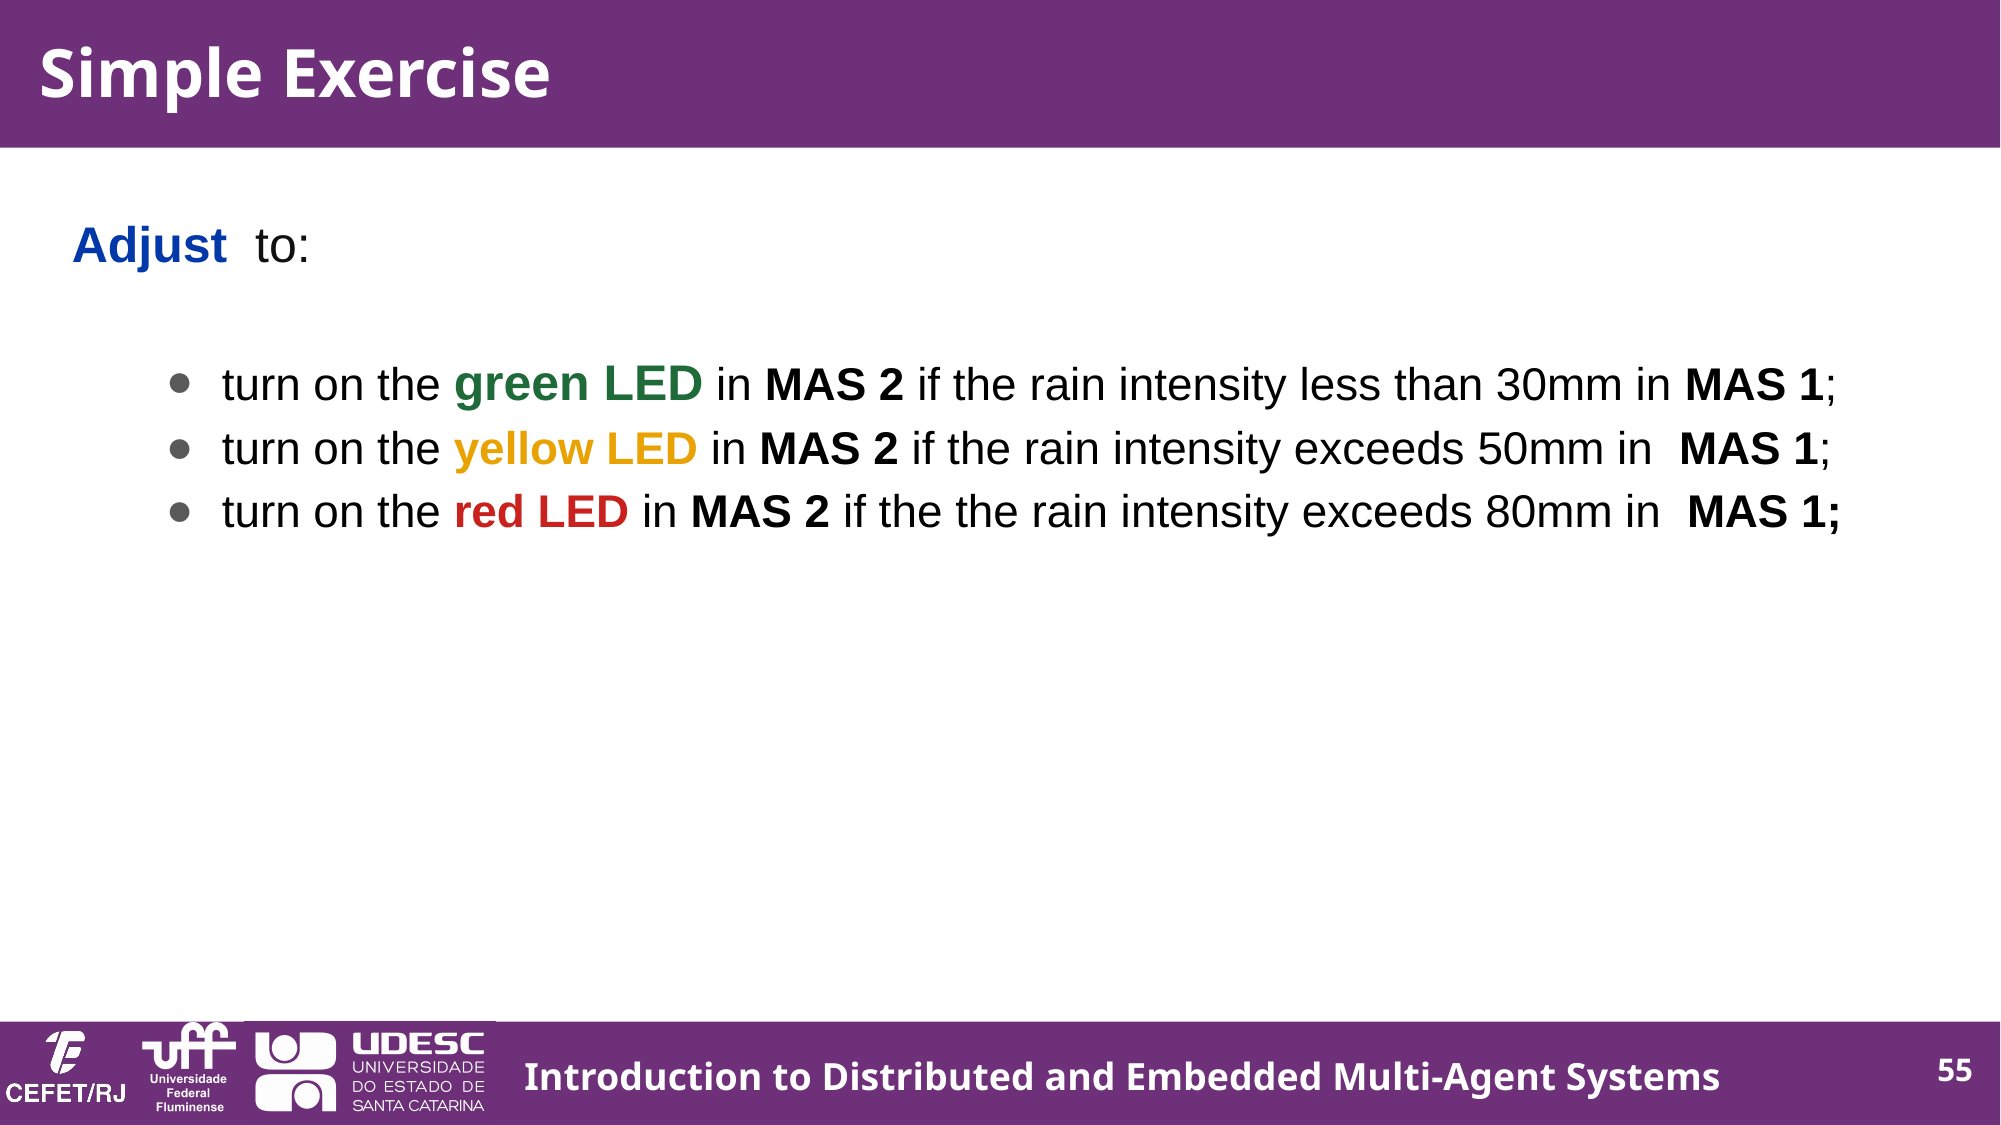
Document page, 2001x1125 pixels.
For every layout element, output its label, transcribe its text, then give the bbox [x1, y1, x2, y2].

text_box Simple Exercise [25, 23, 1999, 119]
picture [141, 1021, 237, 1117]
text_box Adjust to: turn on the green LED in MAS 2 if the rain intensity less than 30mm in MAS 1; turn on the yellow LED in MAS 2 if the rain intensity exceeds 50mm in MAS 1; turn on the red LED in MAS 2 if the the rain intensity exceeds 80mm in MAS 1; [57, 188, 1967, 1016]
picture [244, 1021, 496, 1123]
picture [6, 1009, 125, 1125]
